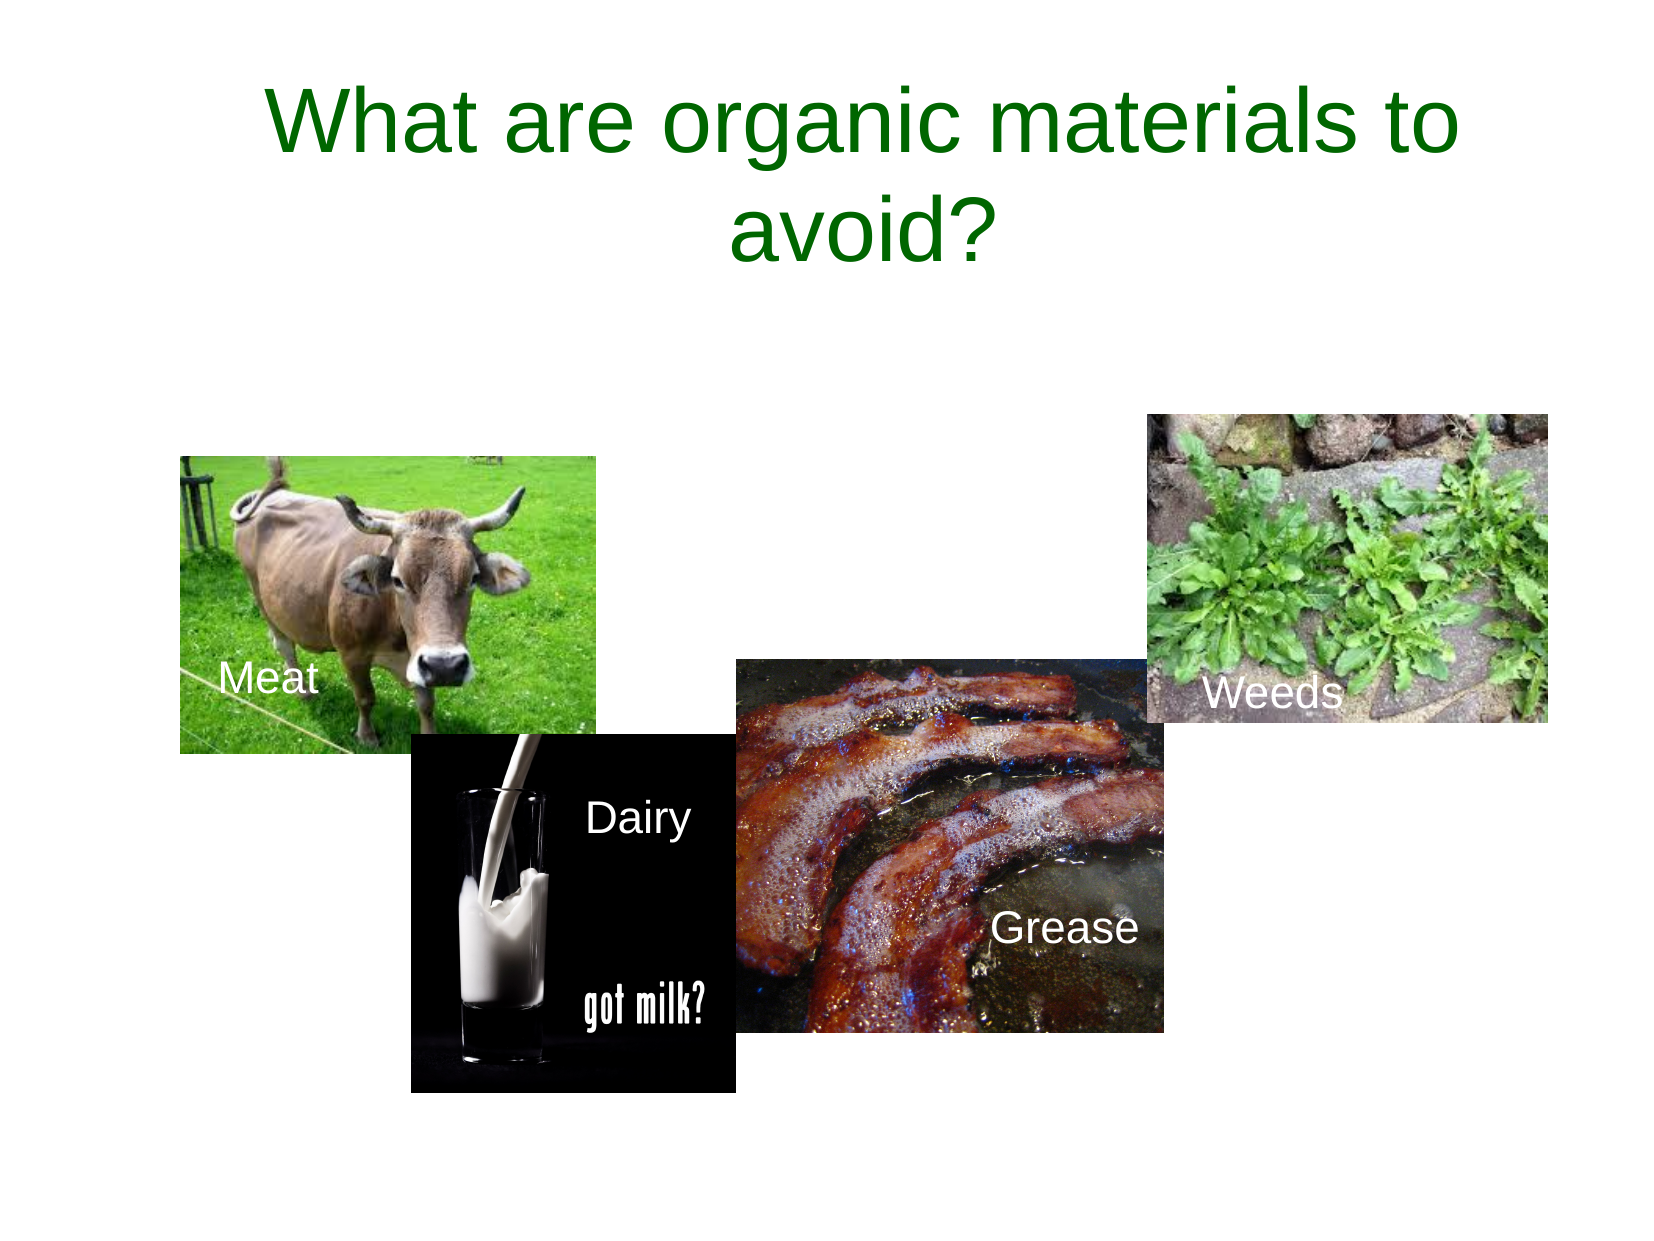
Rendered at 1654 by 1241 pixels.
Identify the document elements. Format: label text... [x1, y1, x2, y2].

text_box Grease [975, 889, 1267, 961]
picture [180, 414, 1548, 1093]
title What are organic materials to avoid? [208, 61, 1484, 280]
text_box Dairy [570, 780, 721, 851]
text_box Meat [202, 639, 556, 711]
text_box Weeds [1187, 654, 1359, 726]
